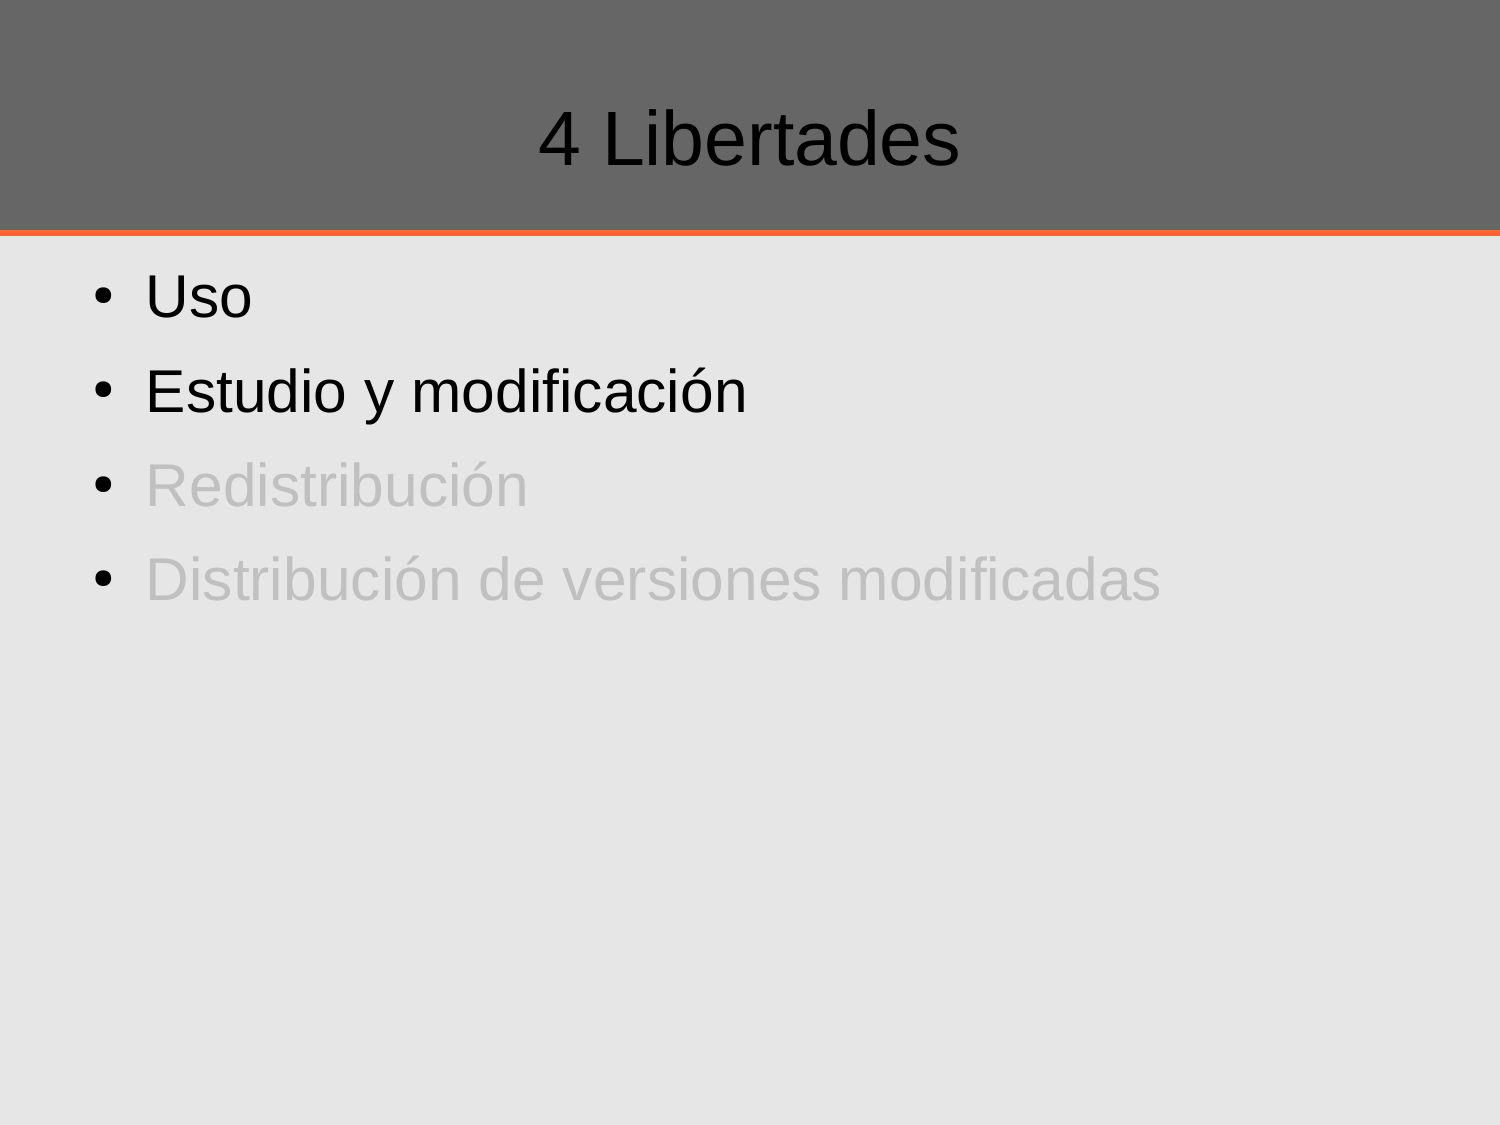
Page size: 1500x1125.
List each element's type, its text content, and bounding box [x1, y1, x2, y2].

title 4 Libertades [75, 44, 1425, 233]
list Uso Estudio y modificación Redistribución Distribución de versiones modificadas [75, 263, 1425, 916]
